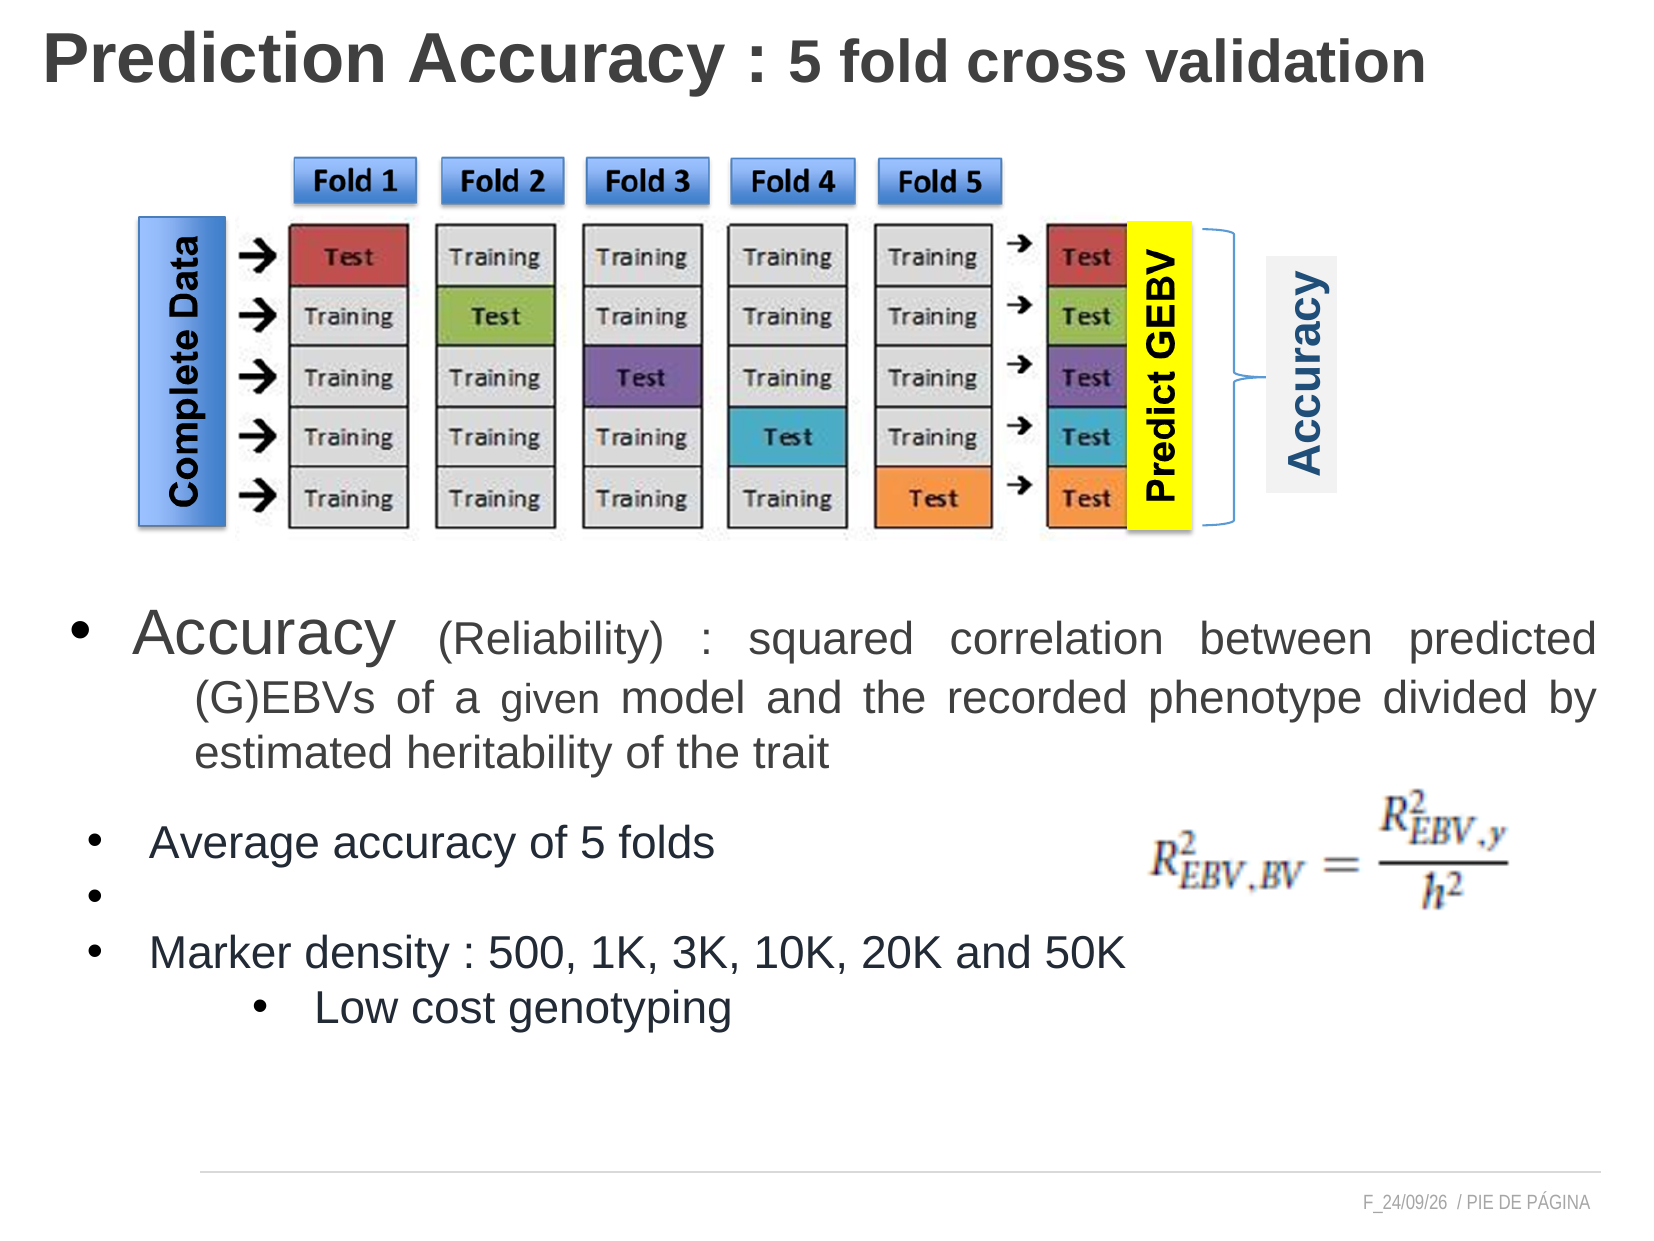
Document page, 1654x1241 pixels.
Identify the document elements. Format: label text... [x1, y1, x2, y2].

text_box Prediction Accuracy : 5 fold cross validation [27, 14, 1488, 154]
text_box Average accuracy of 5 folds Marker density : 500, 1K, 3K, 10K, 20K and 50K Low cost genotyping [72, 805, 1653, 1040]
text_box F_17/09/2016 / PIE DE PÁGINA [1348, 1181, 1606, 1221]
text_box Accuracy (Reliability) : squared correlation between predicted (G)EBVs of a given model and the recorded phenotype divided by estimated heritability of the trait [55, 583, 1614, 786]
picture [131, 144, 1213, 542]
picture [1139, 753, 1557, 805]
text_box Accuracy [1266, 256, 1337, 493]
